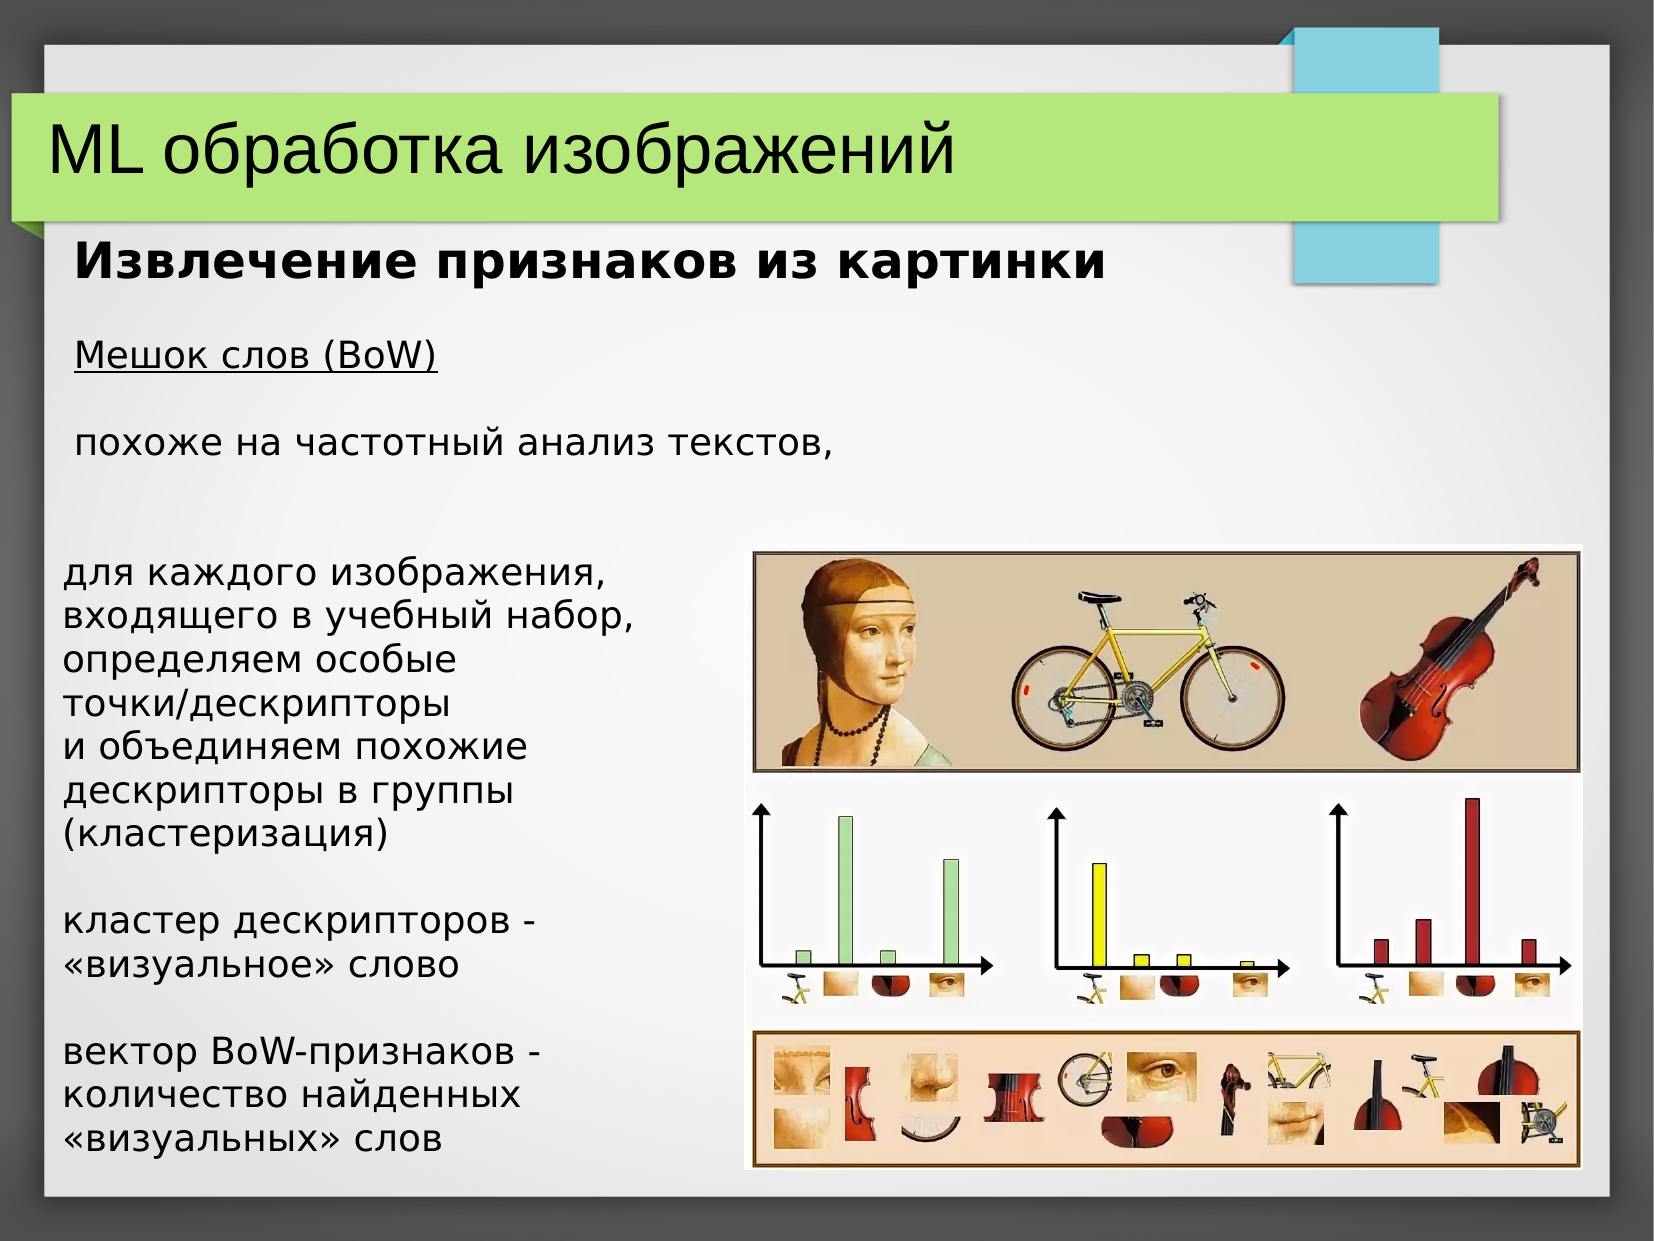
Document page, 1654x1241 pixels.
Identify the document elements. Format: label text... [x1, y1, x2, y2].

text_box Извлечение признаков из картинки Мешок слов (BoW) похоже на частотный анализ текстов, [59, 224, 1124, 516]
text_box для каждого изображения, входящего в учебный набор, определяем особые точки/дескрипторы и объединяем похожие дескрипторы в группы (кластеризация) кластер дескрипторов - «визуальное» слово вектор BoW-признаков - количество найденных «визуальных» слов [47, 543, 780, 1168]
picture [0, 0, 1654, 1241]
title ML обработка изображений [47, 109, 1501, 189]
